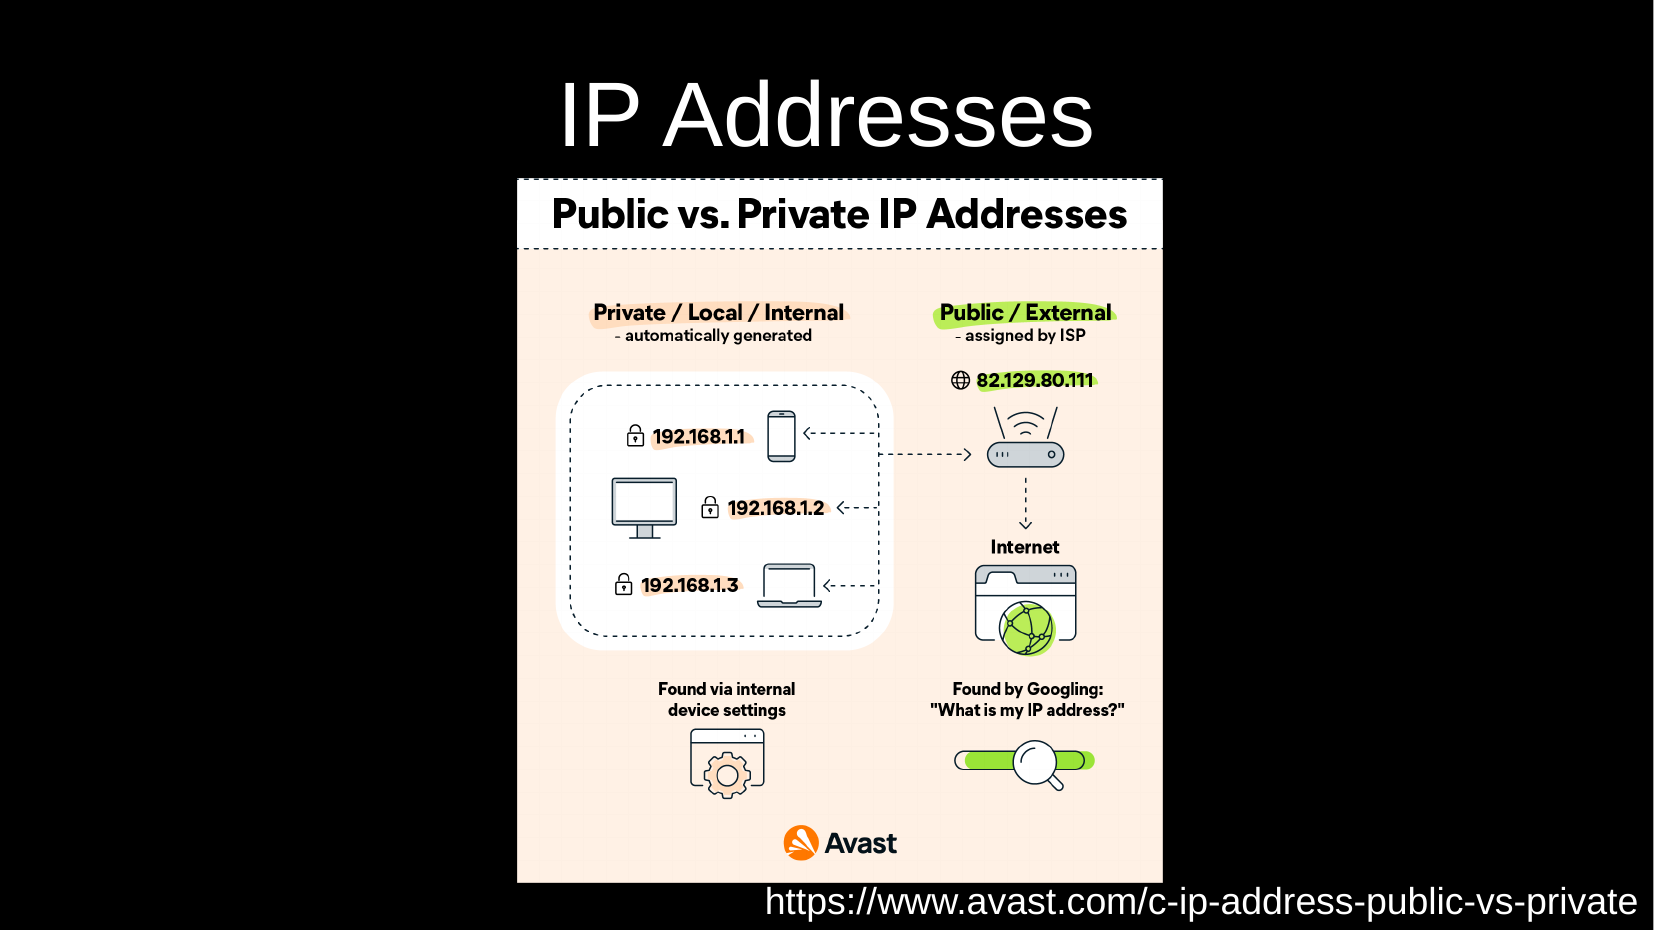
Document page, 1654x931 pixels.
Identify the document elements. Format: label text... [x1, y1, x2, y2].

title IP Addresses [82, 37, 1571, 193]
picture [517, 178, 1163, 883]
text_box https://www.avast.com/c-ip-address-public-vs-private [750, 873, 1654, 931]
